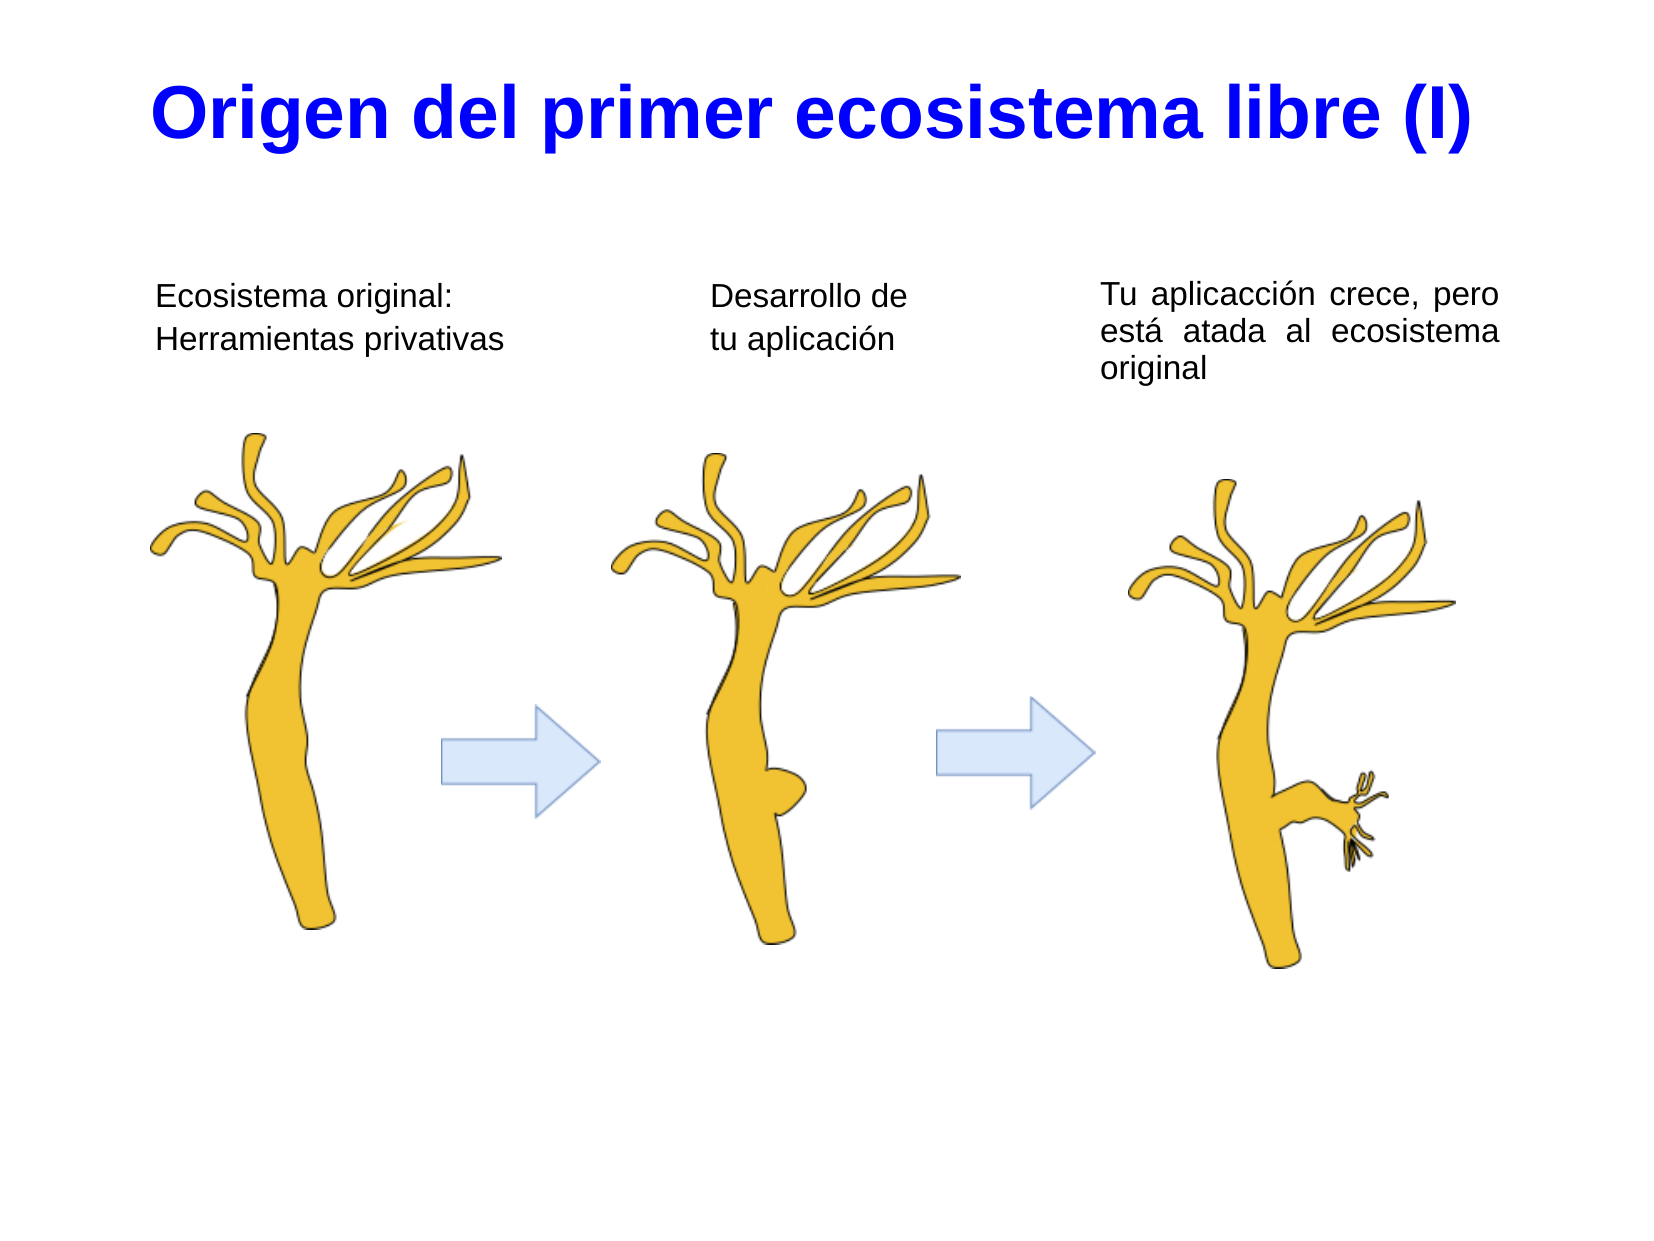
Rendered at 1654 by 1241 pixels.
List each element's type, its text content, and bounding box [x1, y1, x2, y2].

picture [150, 433, 601, 931]
picture [611, 453, 1096, 946]
picture [1128, 479, 1456, 969]
text_box Origen del primer ecosistema libre (I) [64, 60, 1561, 166]
text_box Ecosistema original: Herramientas privativas [105, 270, 526, 384]
text_box Desarrollo de tu aplicación [660, 270, 946, 384]
text_box Tu aplicacción crece, pero está atada al ecosistema original [1050, 268, 1516, 395]
